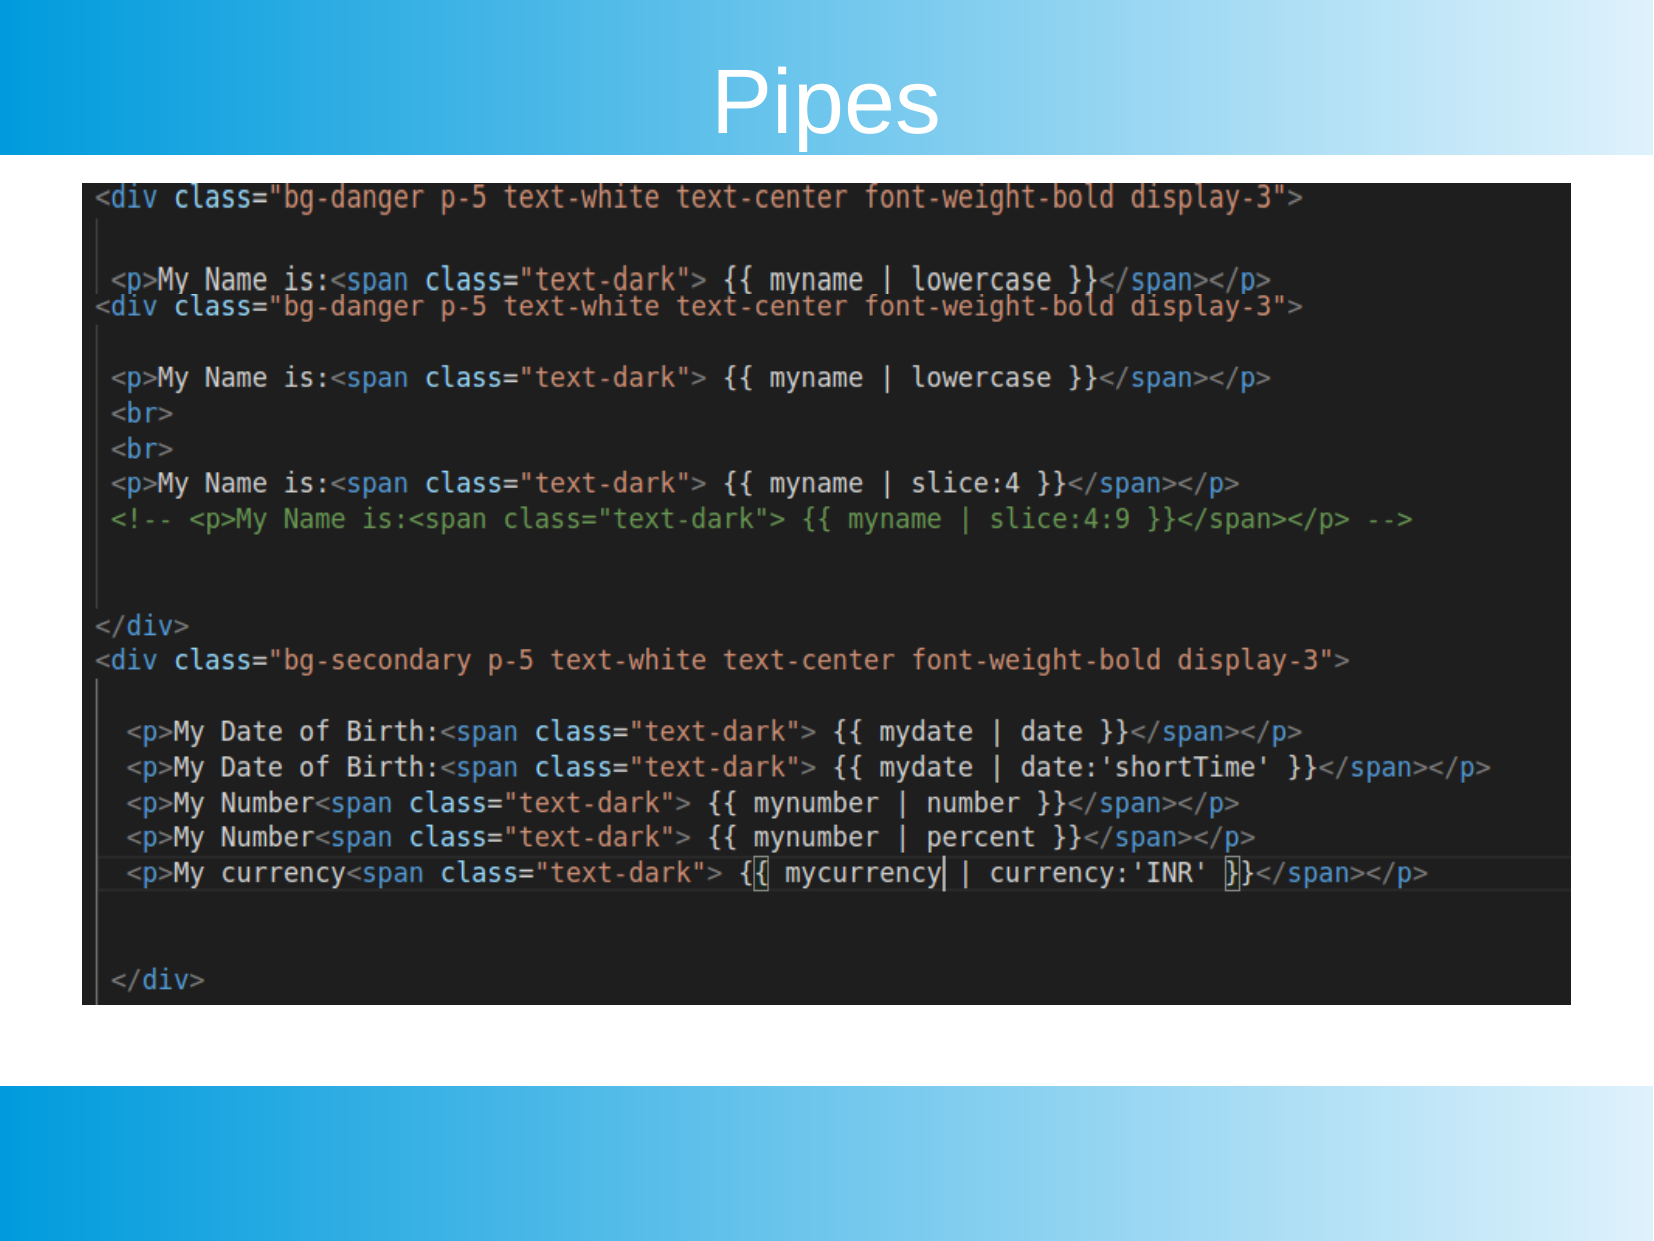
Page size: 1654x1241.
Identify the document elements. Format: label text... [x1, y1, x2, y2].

picture [82, 183, 1571, 1005]
title Pipes [82, 49, 1571, 155]
